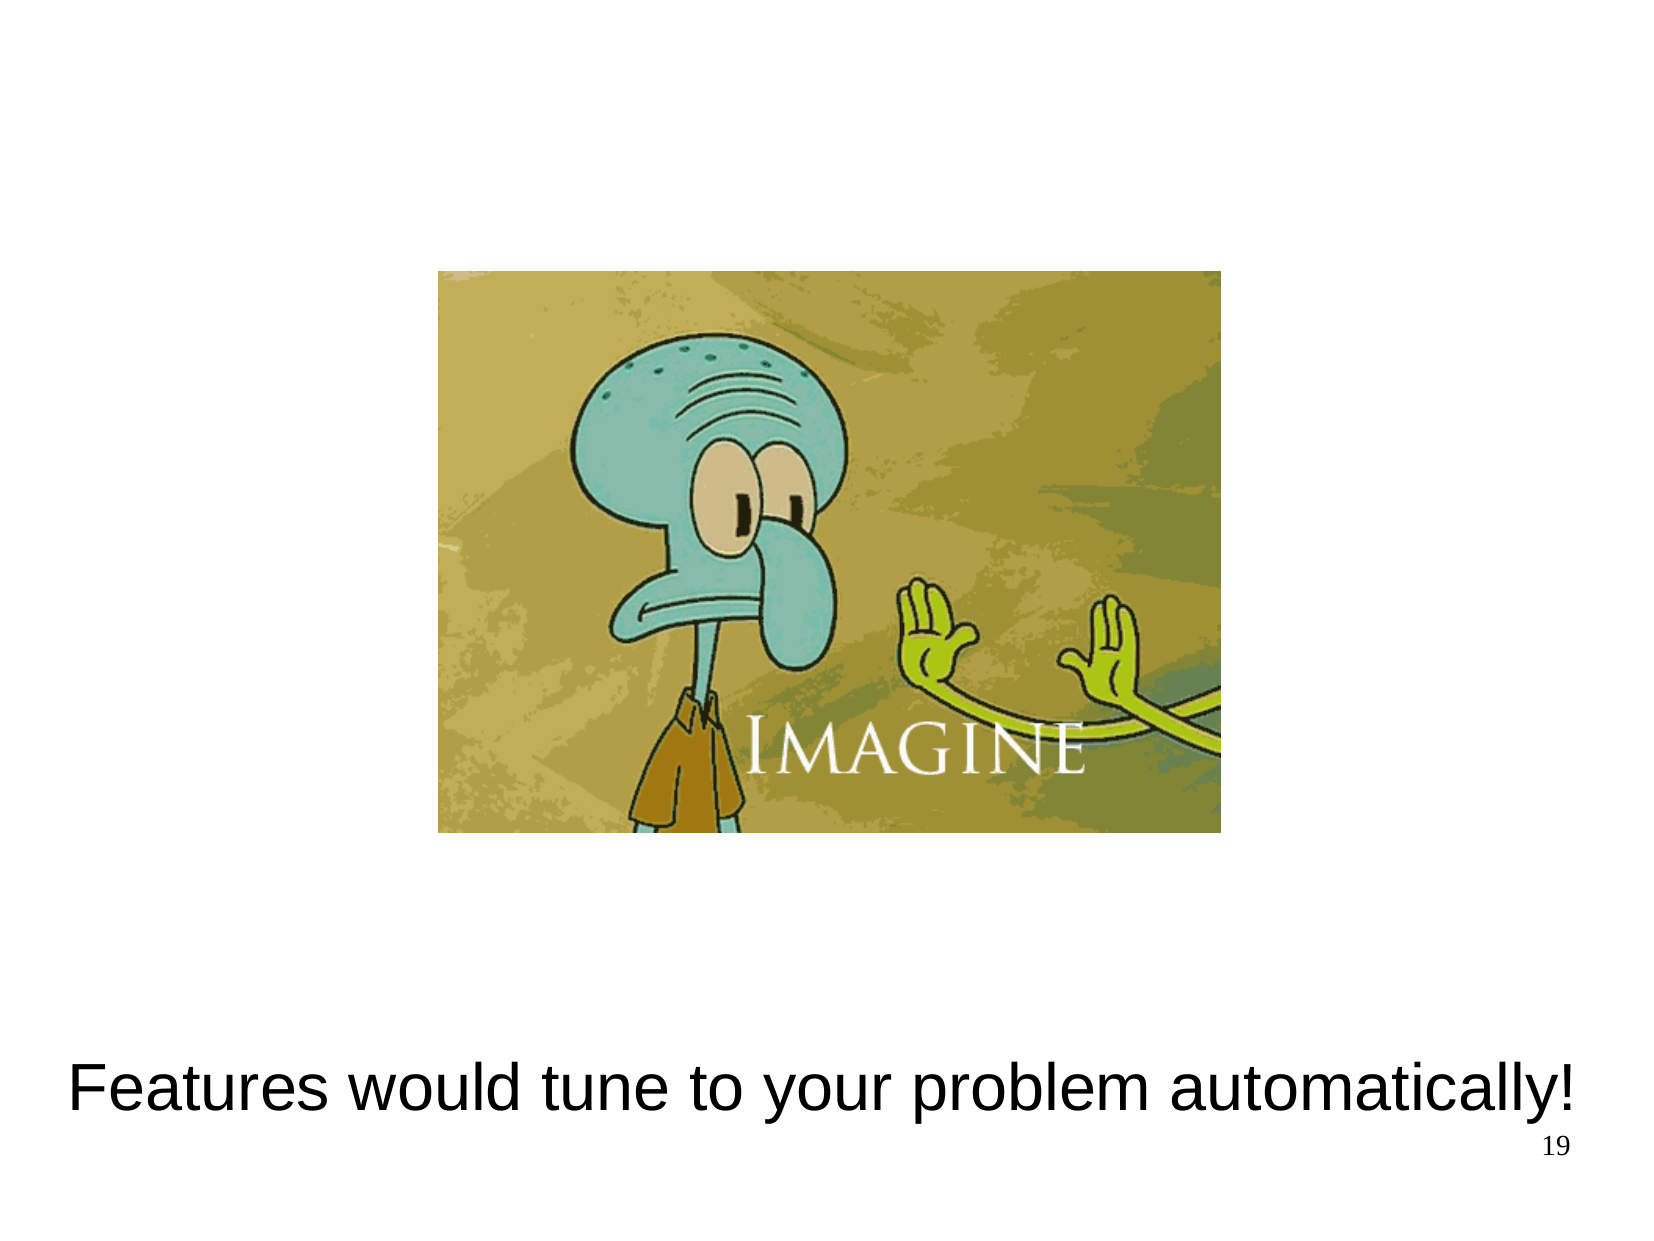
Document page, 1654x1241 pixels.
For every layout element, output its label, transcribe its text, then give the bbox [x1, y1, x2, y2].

picture [438, 271, 1221, 833]
list Features would tune to your problem automatically! [0, 1050, 1654, 1241]
